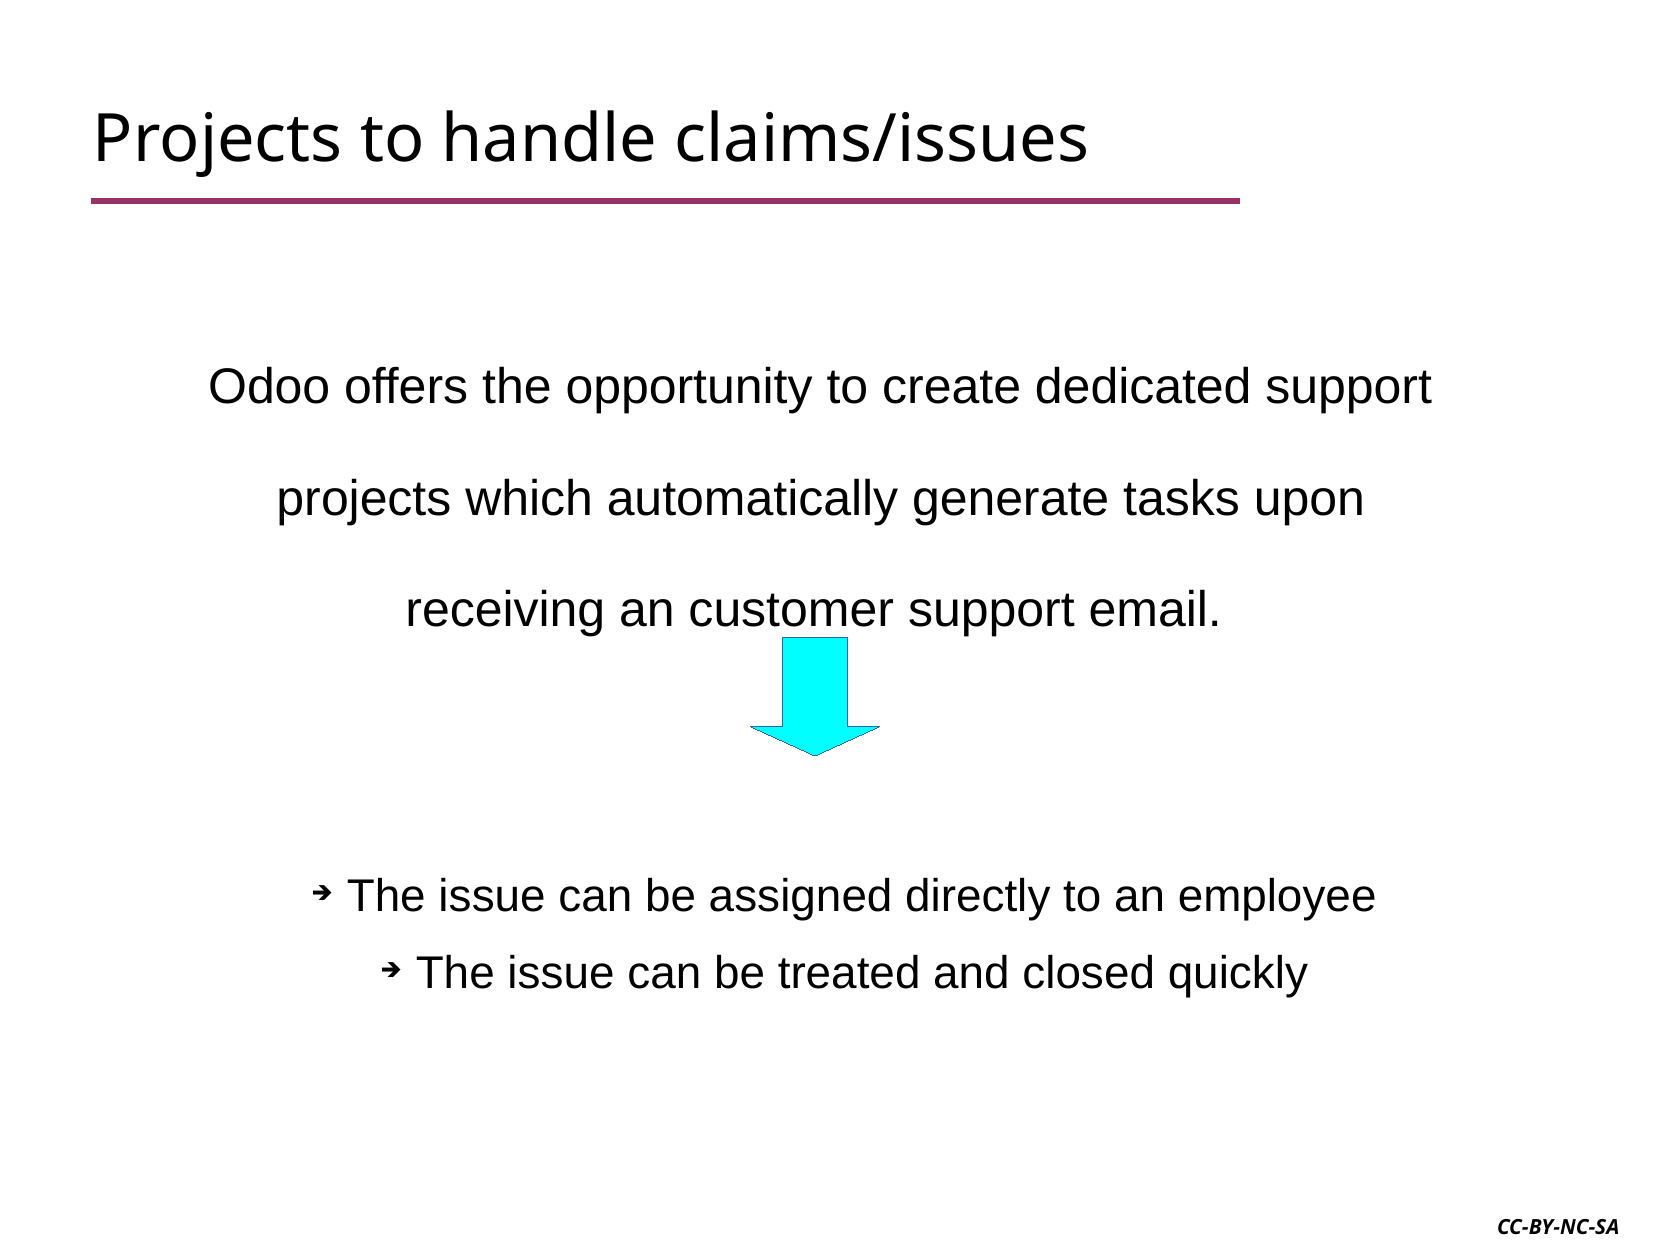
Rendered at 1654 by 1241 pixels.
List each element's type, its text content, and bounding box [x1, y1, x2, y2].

text_box [750, 637, 880, 756]
text_box The issue can be assigned directly to an employee The issue can be treated and closed quickly [253, 837, 1436, 981]
text_box CC-BY-NC-SA [1482, 1204, 1654, 1241]
text_box Odoo offers the opportunity to create dedicated support projects which automatically generate tasks upon receiving an customer support email. [165, 295, 1477, 589]
title Projects to handle claims/issues [92, 31, 1570, 239]
